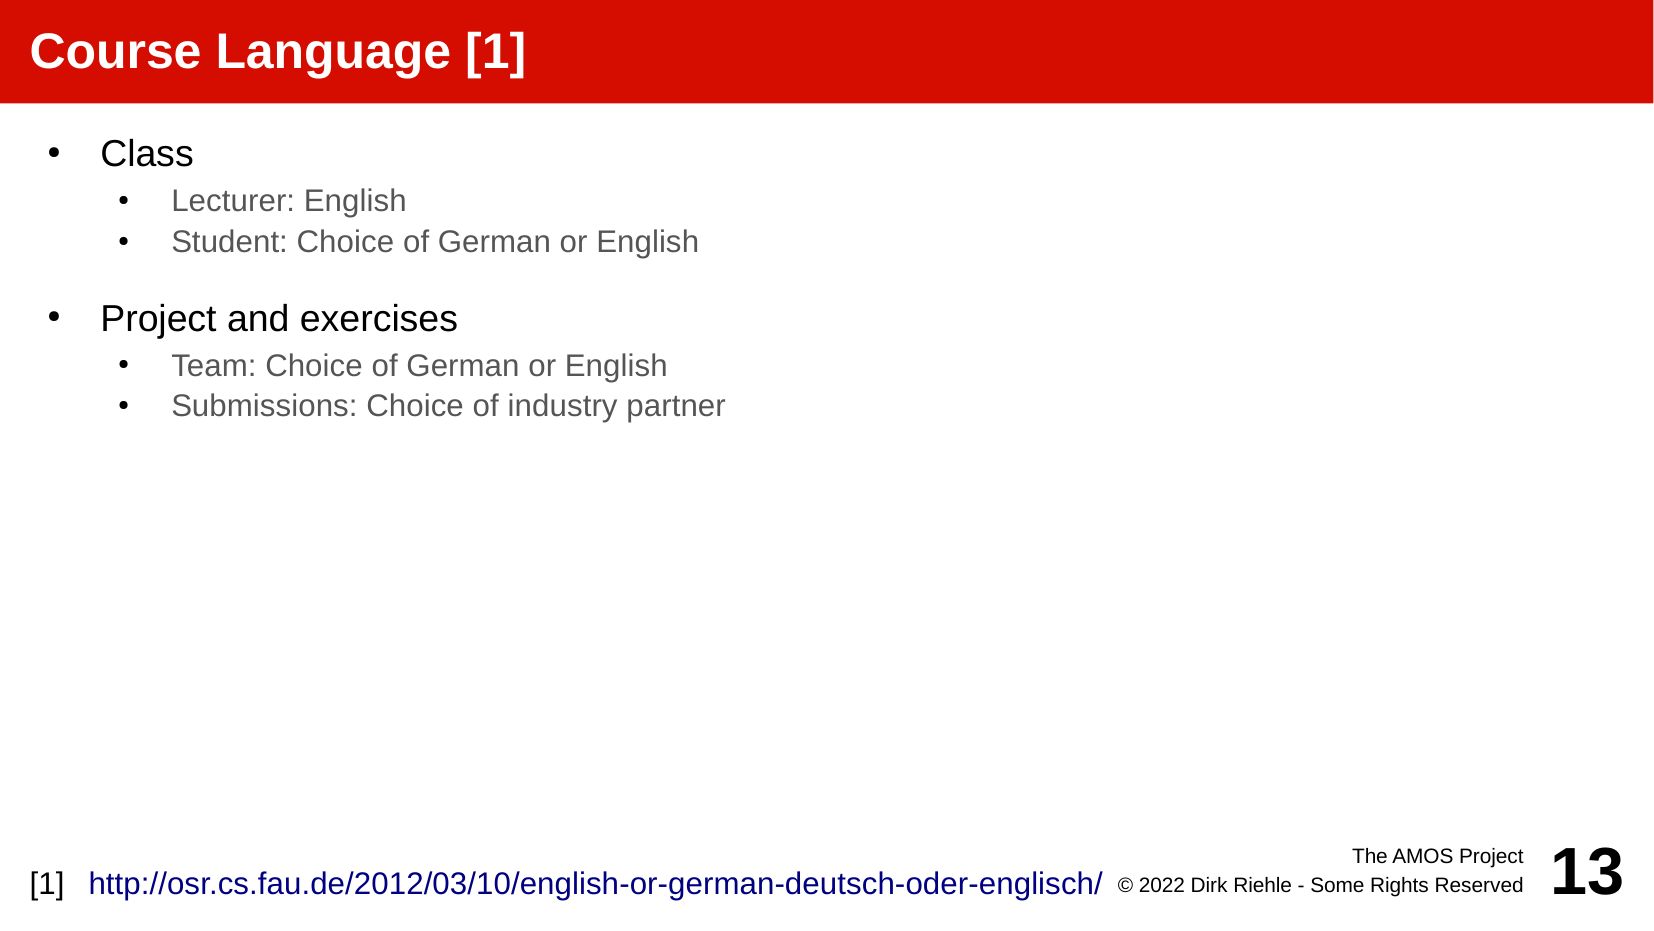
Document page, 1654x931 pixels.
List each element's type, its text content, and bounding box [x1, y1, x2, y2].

list Class Lecturer: English Student: Choice of German or English Project and exercises Team: Choice of German or English Submissions: Choice of industry partner [29, 132, 1625, 813]
text_box [1] http://osr.cs.fau.de/2012/03/10/english-or-german-deutsch-oder-englisch/ [0, 708, 1536, 931]
title Course Language [1] [0, 0, 1654, 104]
